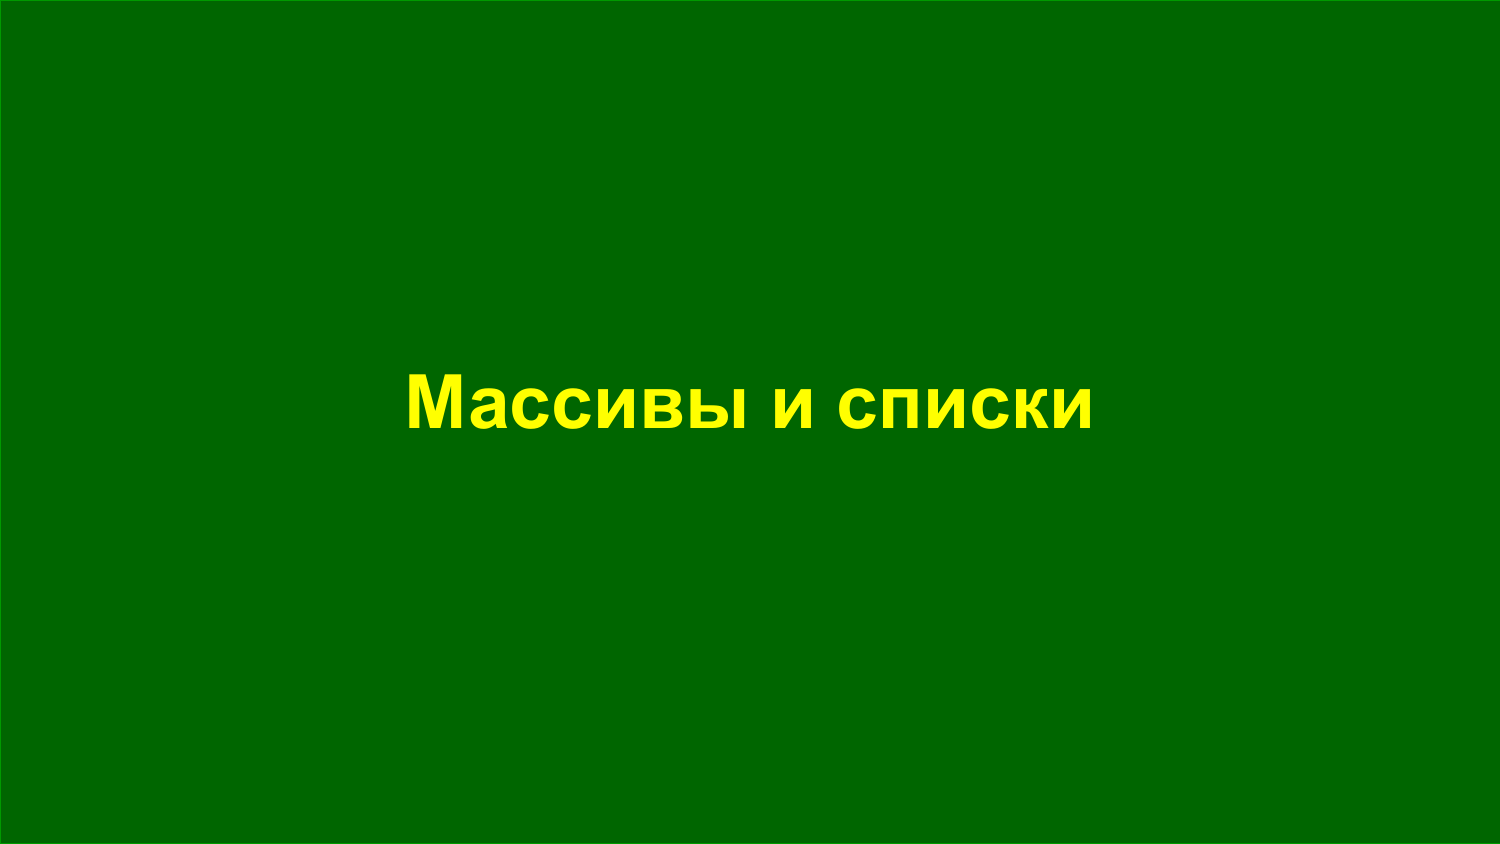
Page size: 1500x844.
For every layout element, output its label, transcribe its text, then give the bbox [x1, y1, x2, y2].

title Массивы и списки [75, 308, 1426, 497]
